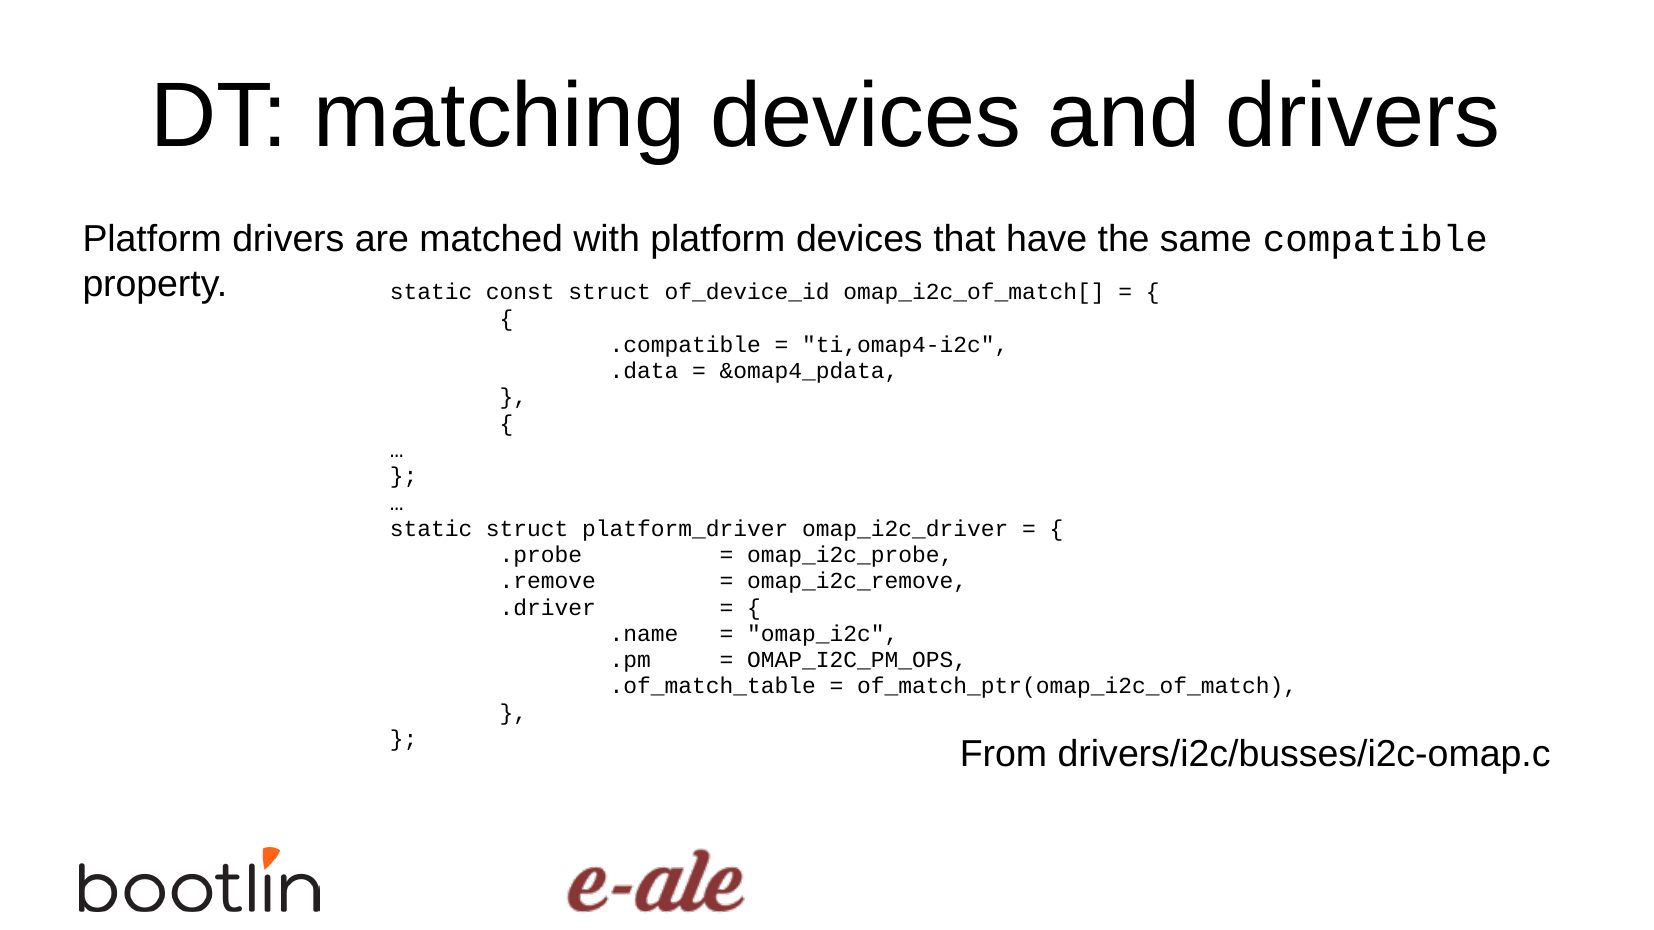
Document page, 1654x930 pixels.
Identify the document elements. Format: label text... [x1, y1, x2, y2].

list Platform drivers are matched with platform devices that have the same compatible property. [82, 217, 1571, 757]
picture [565, 847, 748, 915]
title DT: matching devices and drivers [82, 36, 1571, 193]
picture [79, 847, 320, 912]
text_box From drivers/i2c/busses/i2c-omap.c [944, 724, 1590, 782]
text_box static const struct of_device_id omap_i2c_of_match[] = { { .compatible = "ti,omap4-i2c", .data = &omap4_pdata, }, { … }; … static struct platform_driver omap_i2c_driver = { .probe = omap_i2c_probe, .remove = omap_i2c_remove, .driver = { .name = "omap_i2c", .pm = OMAP_I2C_PM_OPS, .of_match_table = of_match_ptr(omap_i2c_of_match), }, }; [374, 273, 1320, 788]
